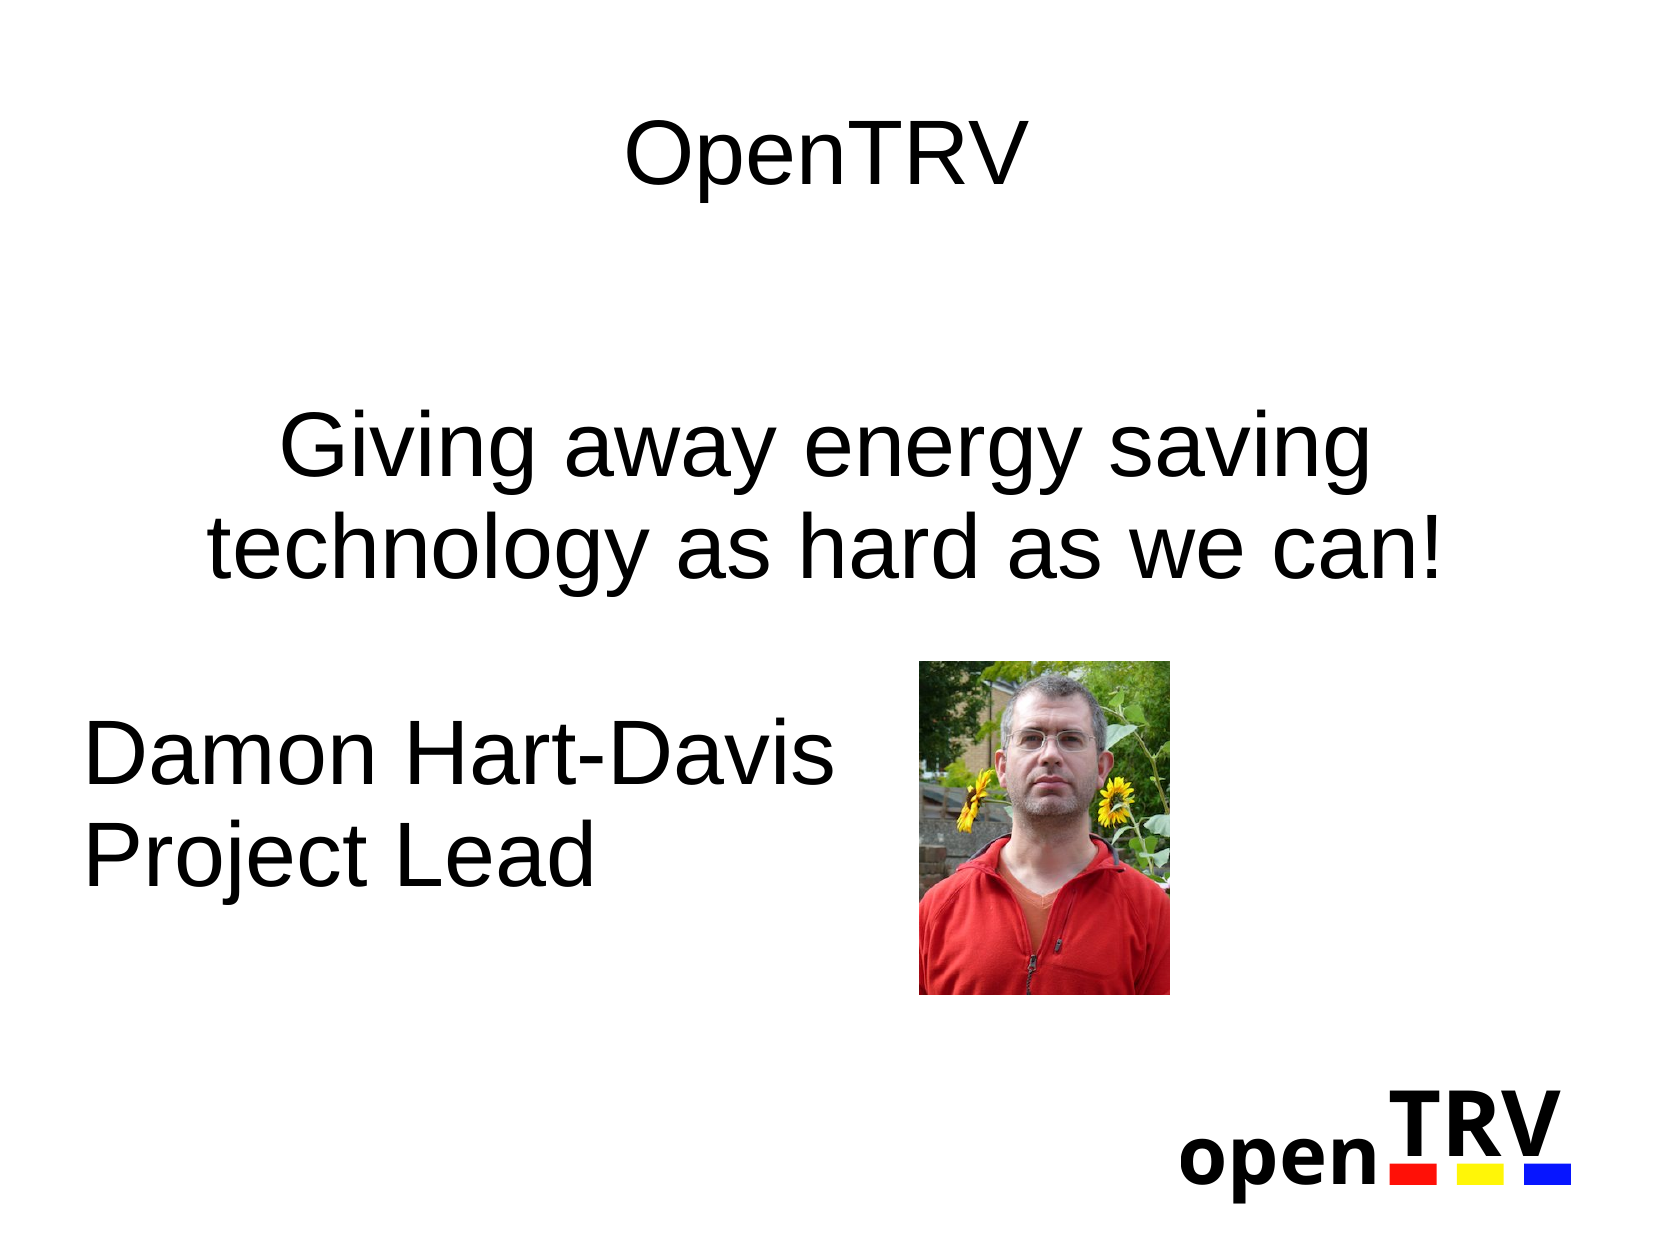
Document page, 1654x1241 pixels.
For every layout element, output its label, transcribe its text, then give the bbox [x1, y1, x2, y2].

title OpenTRV [82, 49, 1571, 257]
picture [919, 661, 1170, 995]
subtitle Giving away energy saving technology as hard as we can! Damon Hart-Davis Project Lead [82, 290, 1571, 1010]
